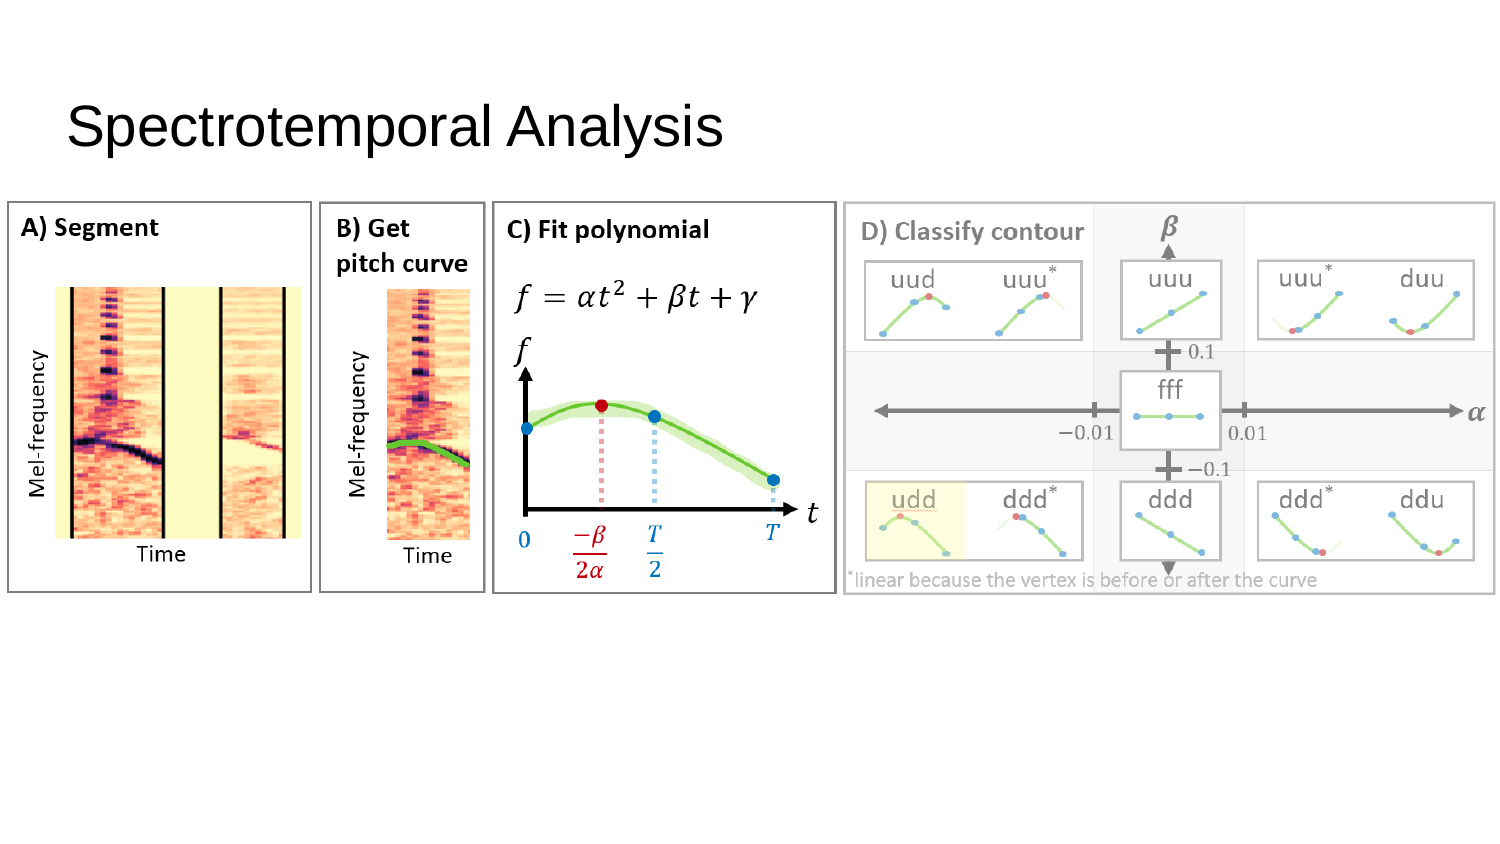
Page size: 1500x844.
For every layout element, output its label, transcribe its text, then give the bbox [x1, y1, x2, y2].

title Spectrotemporal Analysis [51, 72, 1449, 167]
text_box [838, 187, 1500, 638]
picture [3, 192, 838, 602]
